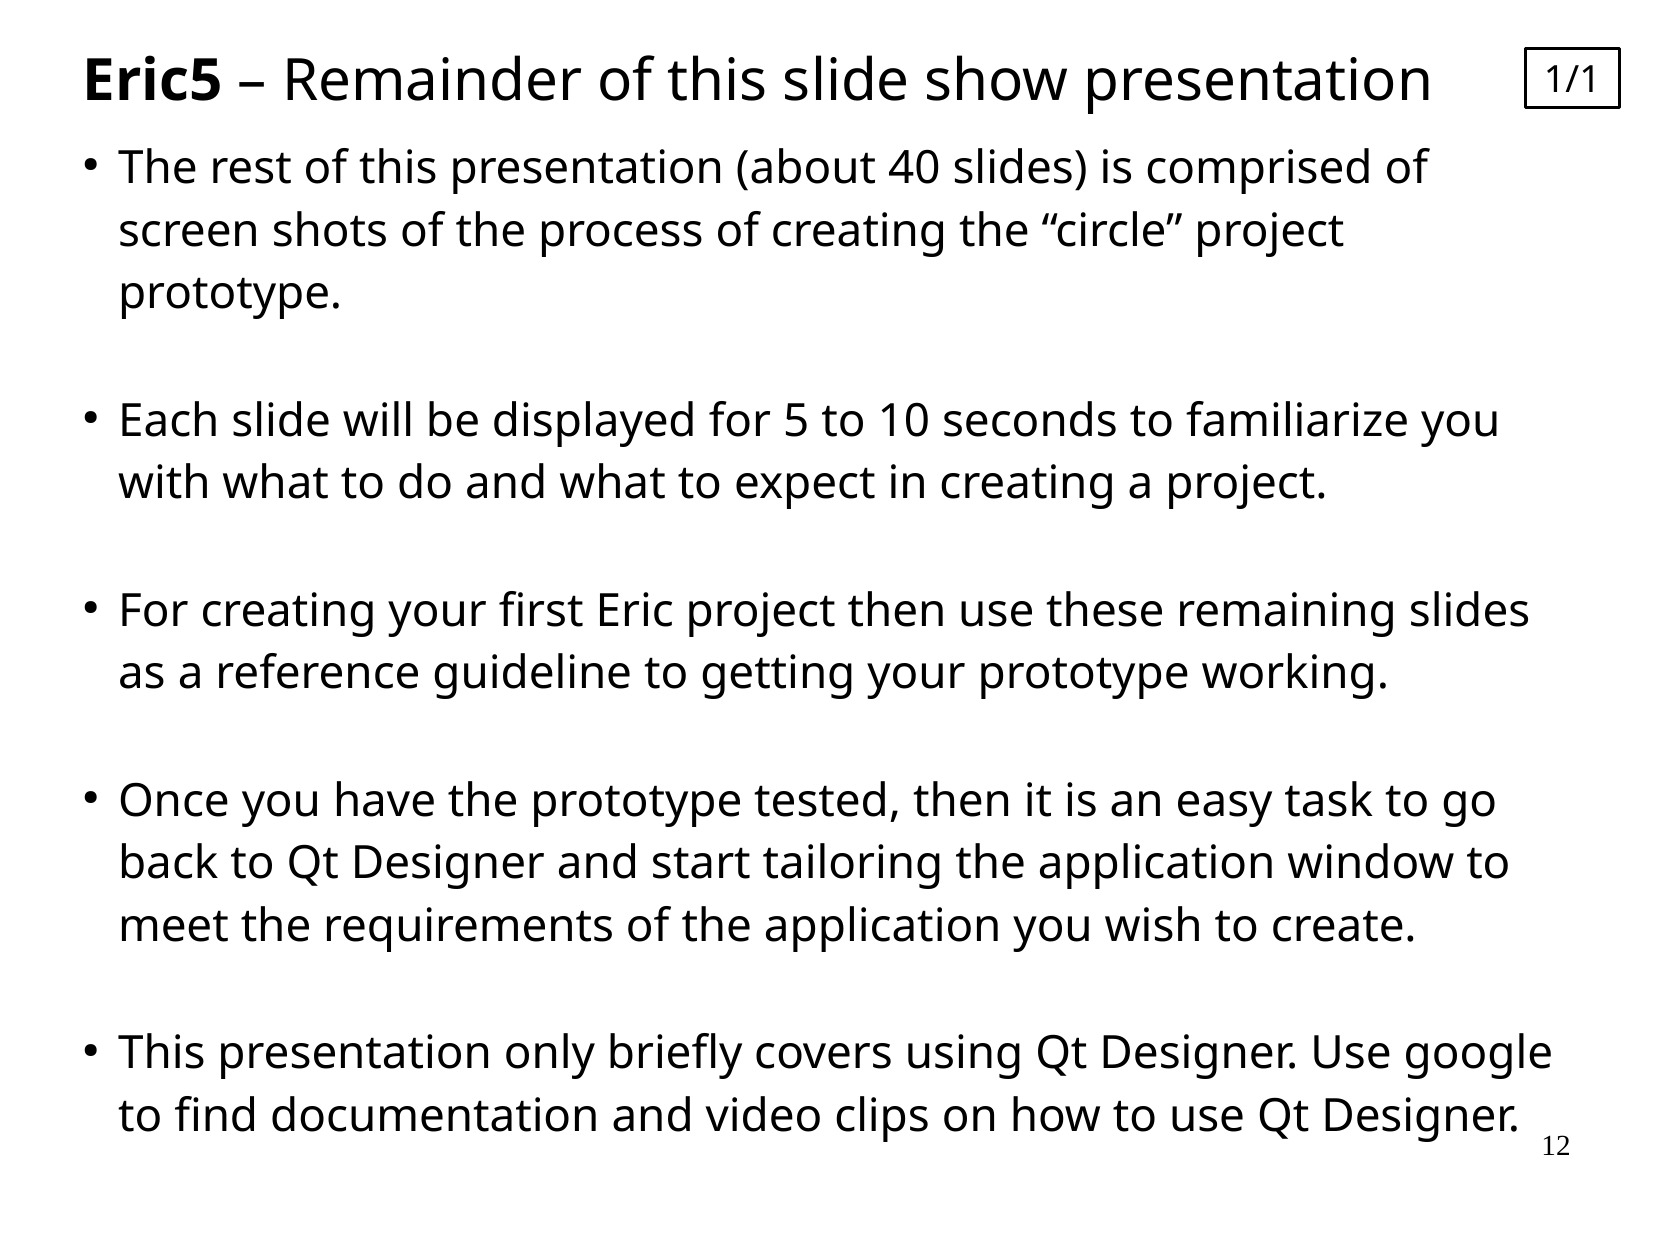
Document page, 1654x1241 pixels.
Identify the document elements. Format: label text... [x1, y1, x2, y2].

text_box The rest of this presentation (about 40 slides) is comprised of screen shots of the process of creating the “circle” project prototype. Each slide will be displayed for 5 to 10 seconds to familiarize you with what to do and what to expect in creating a project. For creating your first Eric project then use these remaining slides as a reference guideline to getting your prototype working. Once you have the prototype tested, then it is an easy task to go back to Qt Designer and start tailoring the application window to meet the requirements of the application you wish to create. This presentation only briefly covers using Qt Designer. Use google to find documentation and video clips on how to use Qt Designer. [82, 110, 1571, 1170]
title Eric5 – Remainder of this slide show presentation [82, 39, 1571, 110]
text_box 1/1 [1525, 48, 1620, 108]
